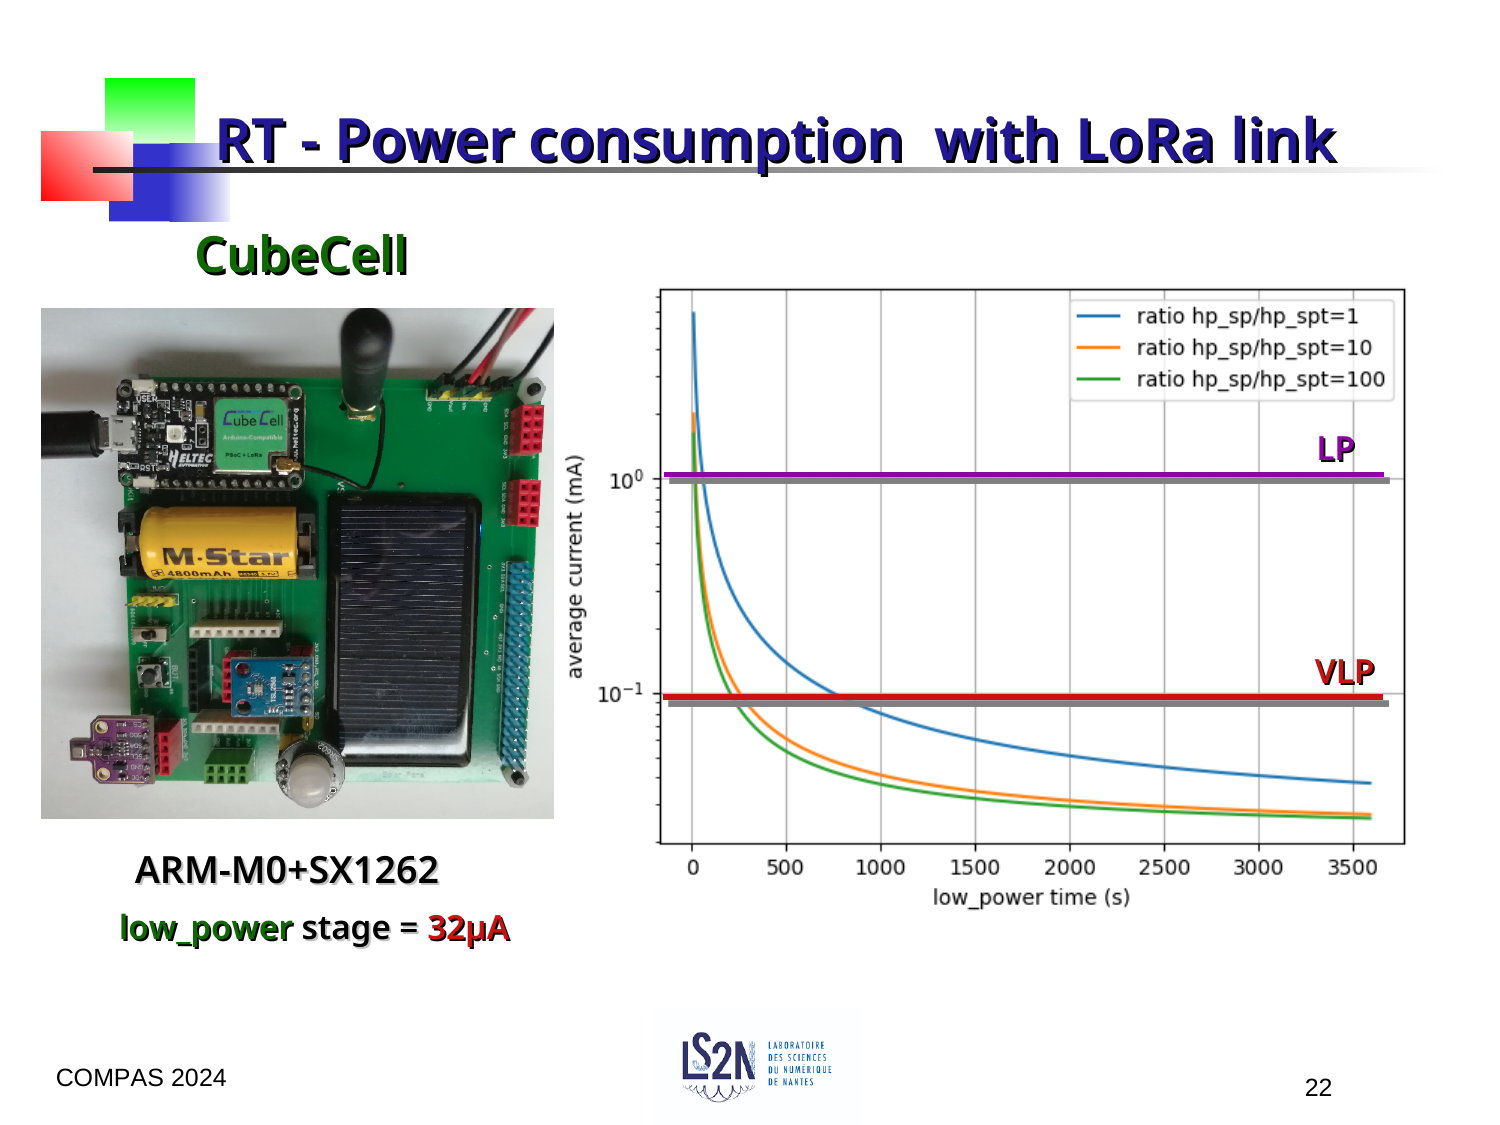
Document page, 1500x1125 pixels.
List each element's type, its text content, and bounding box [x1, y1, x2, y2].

picture [651, 1009, 862, 1125]
text_box CubeCell [180, 215, 481, 290]
title RT - Power consumption with LoRa link [199, 84, 1424, 180]
text_box LP [1301, 419, 1415, 475]
text_box low_power stage = 32µA [104, 898, 526, 959]
text_box ARM-M0+SX1262 [120, 838, 466, 898]
text_box VLP [1300, 642, 1413, 698]
picture [41, 202, 1500, 923]
